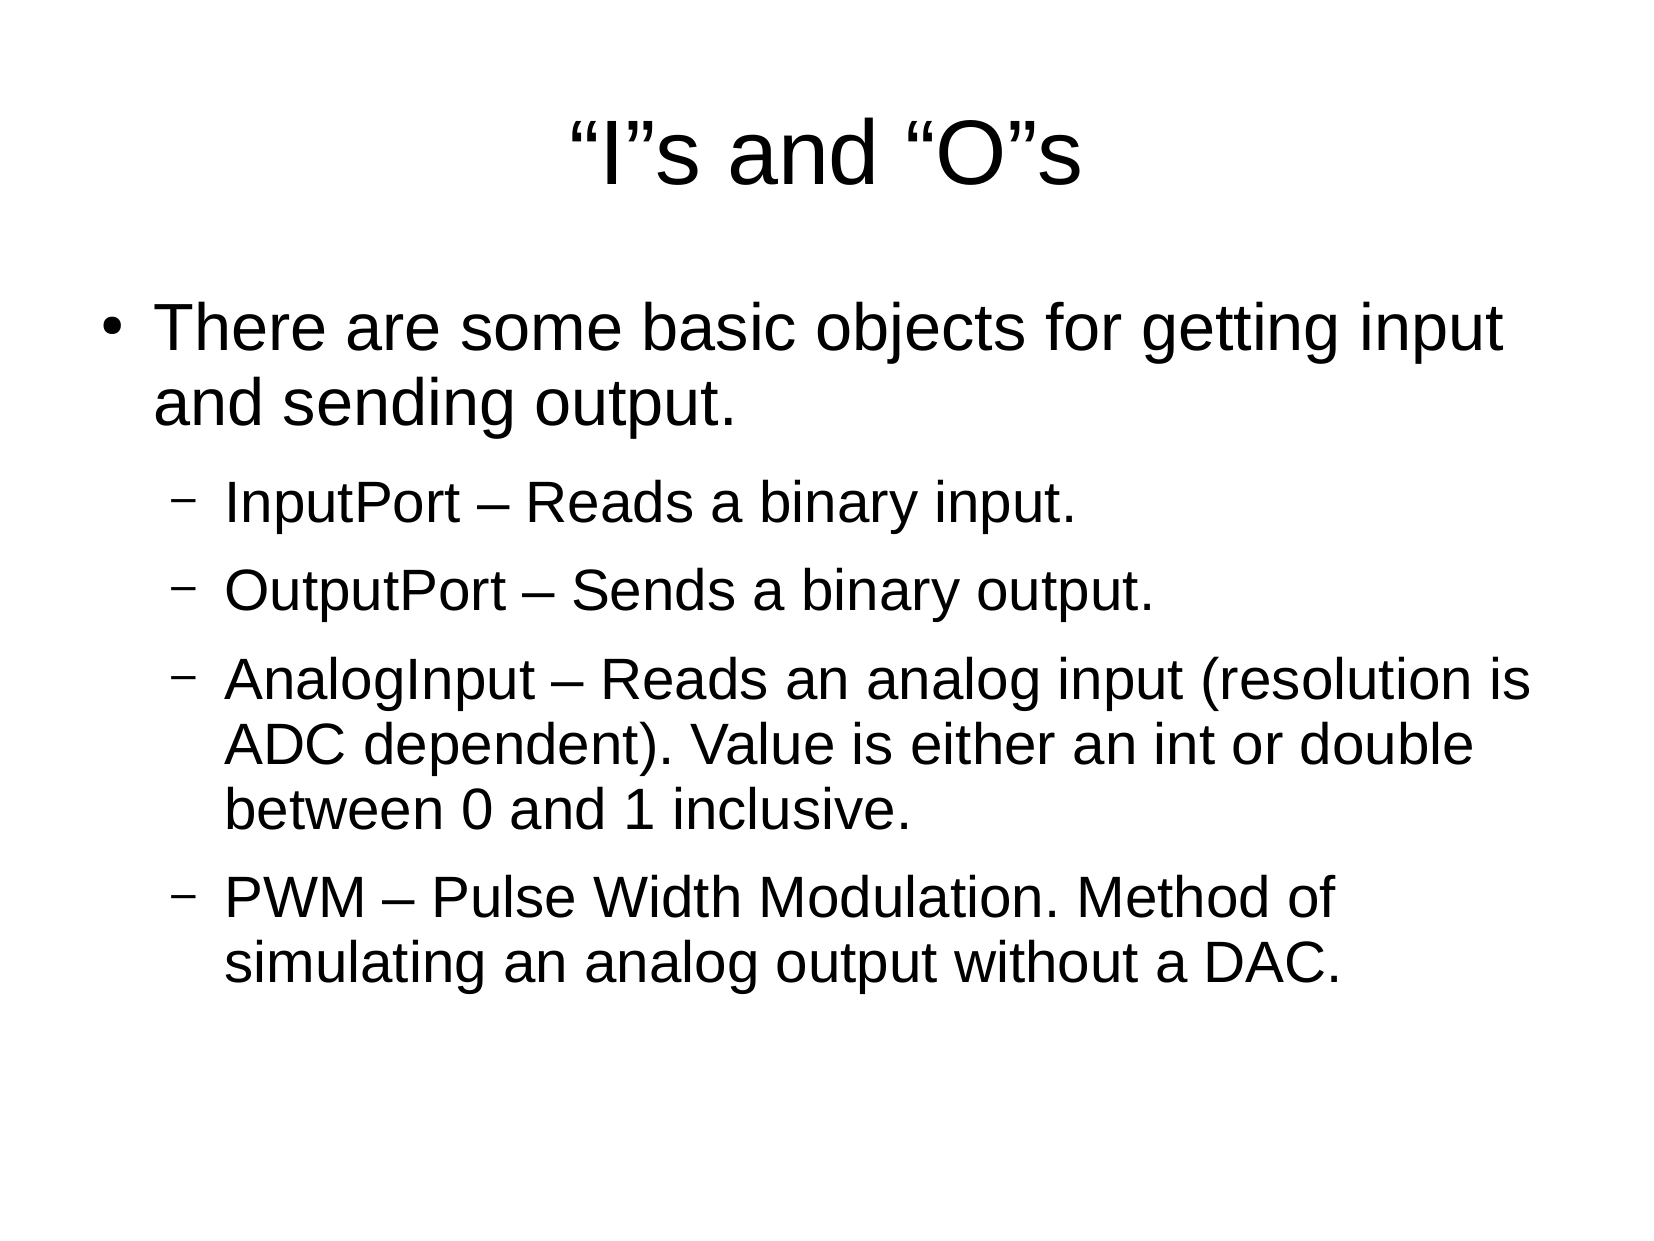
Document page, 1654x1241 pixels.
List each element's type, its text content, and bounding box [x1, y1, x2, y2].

list There are some basic objects for getting input and sending output. InputPort – Reads a binary input. OutputPort – Sends a binary output. AnalogInput – Reads an analog input (resolution is ADC dependent). Value is either an int or double between 0 and 1 inclusive. PWM – Pulse Width Modulation. Method of simulating an analog output without a DAC. [82, 290, 1571, 1010]
title “I”s and “O”s [82, 49, 1571, 257]
